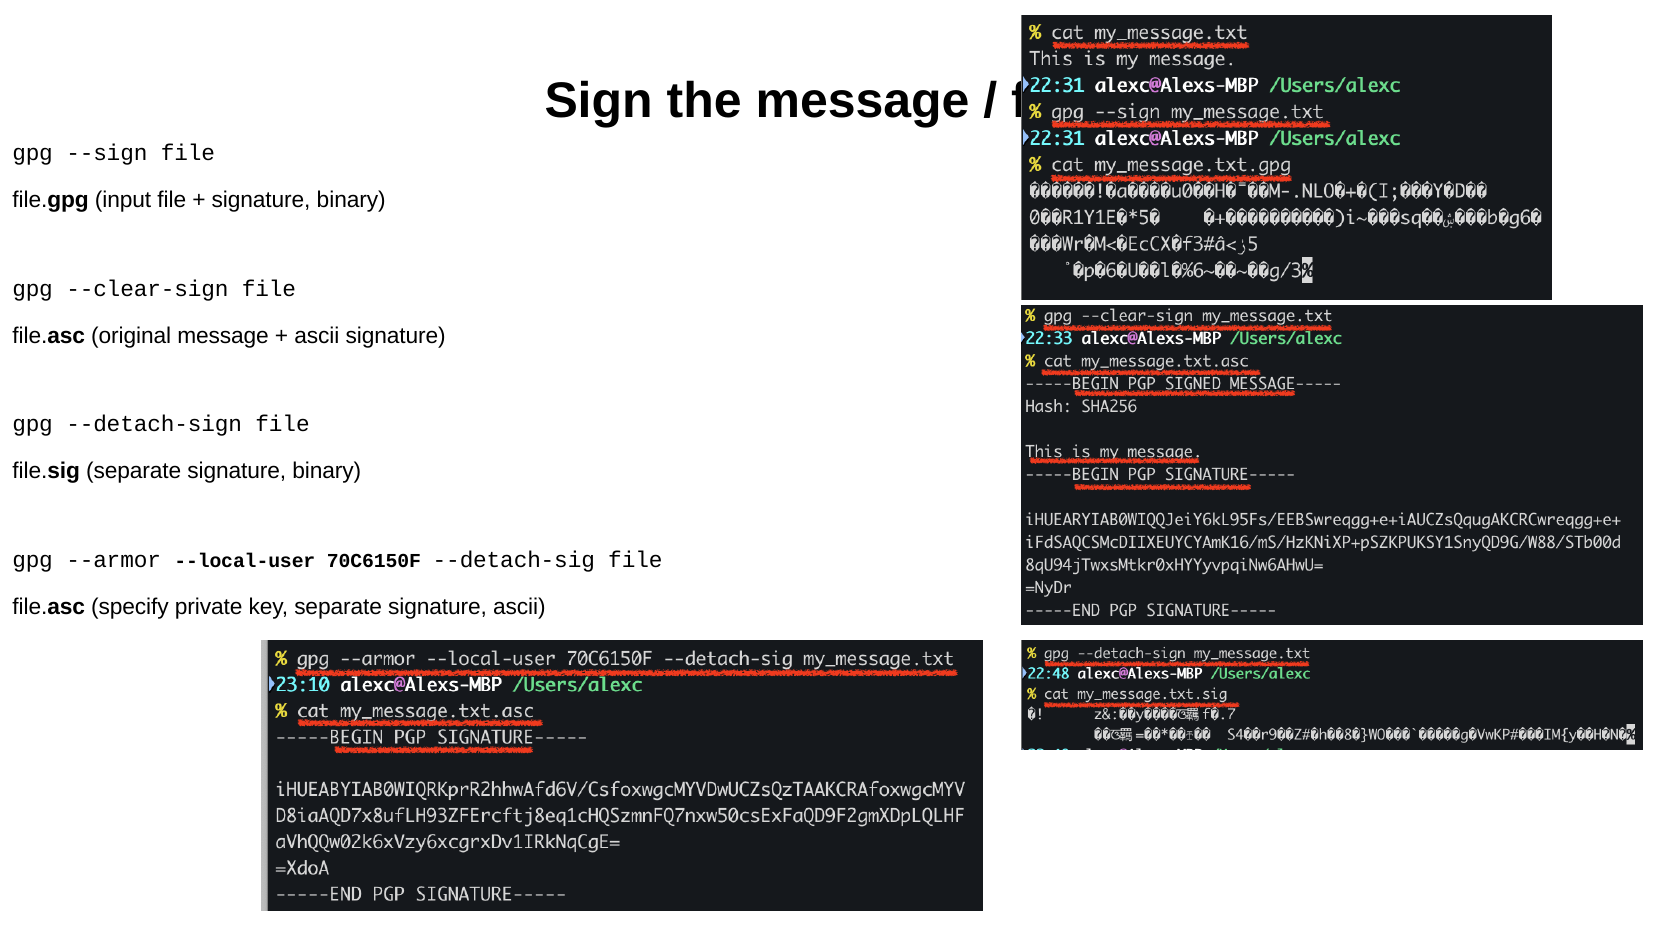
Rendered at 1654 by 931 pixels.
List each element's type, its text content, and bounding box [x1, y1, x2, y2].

picture [1021, 15, 1552, 301]
title Sign the message / file [108, 42, 1021, 158]
picture [1021, 305, 1643, 625]
list gpg --sign file file.gpg (input file + signature, binary) gpg --clear-sign file file.asc (original message + ascii signature) gpg --detach-sign file file.sig (separate signature, binary) gpg --armor --local-user 70C6150F --detach-sig file file.asc (specify private key, separate signature, ascii) [12, 141, 1009, 625]
picture [261, 640, 983, 911]
picture [1021, 640, 1643, 750]
